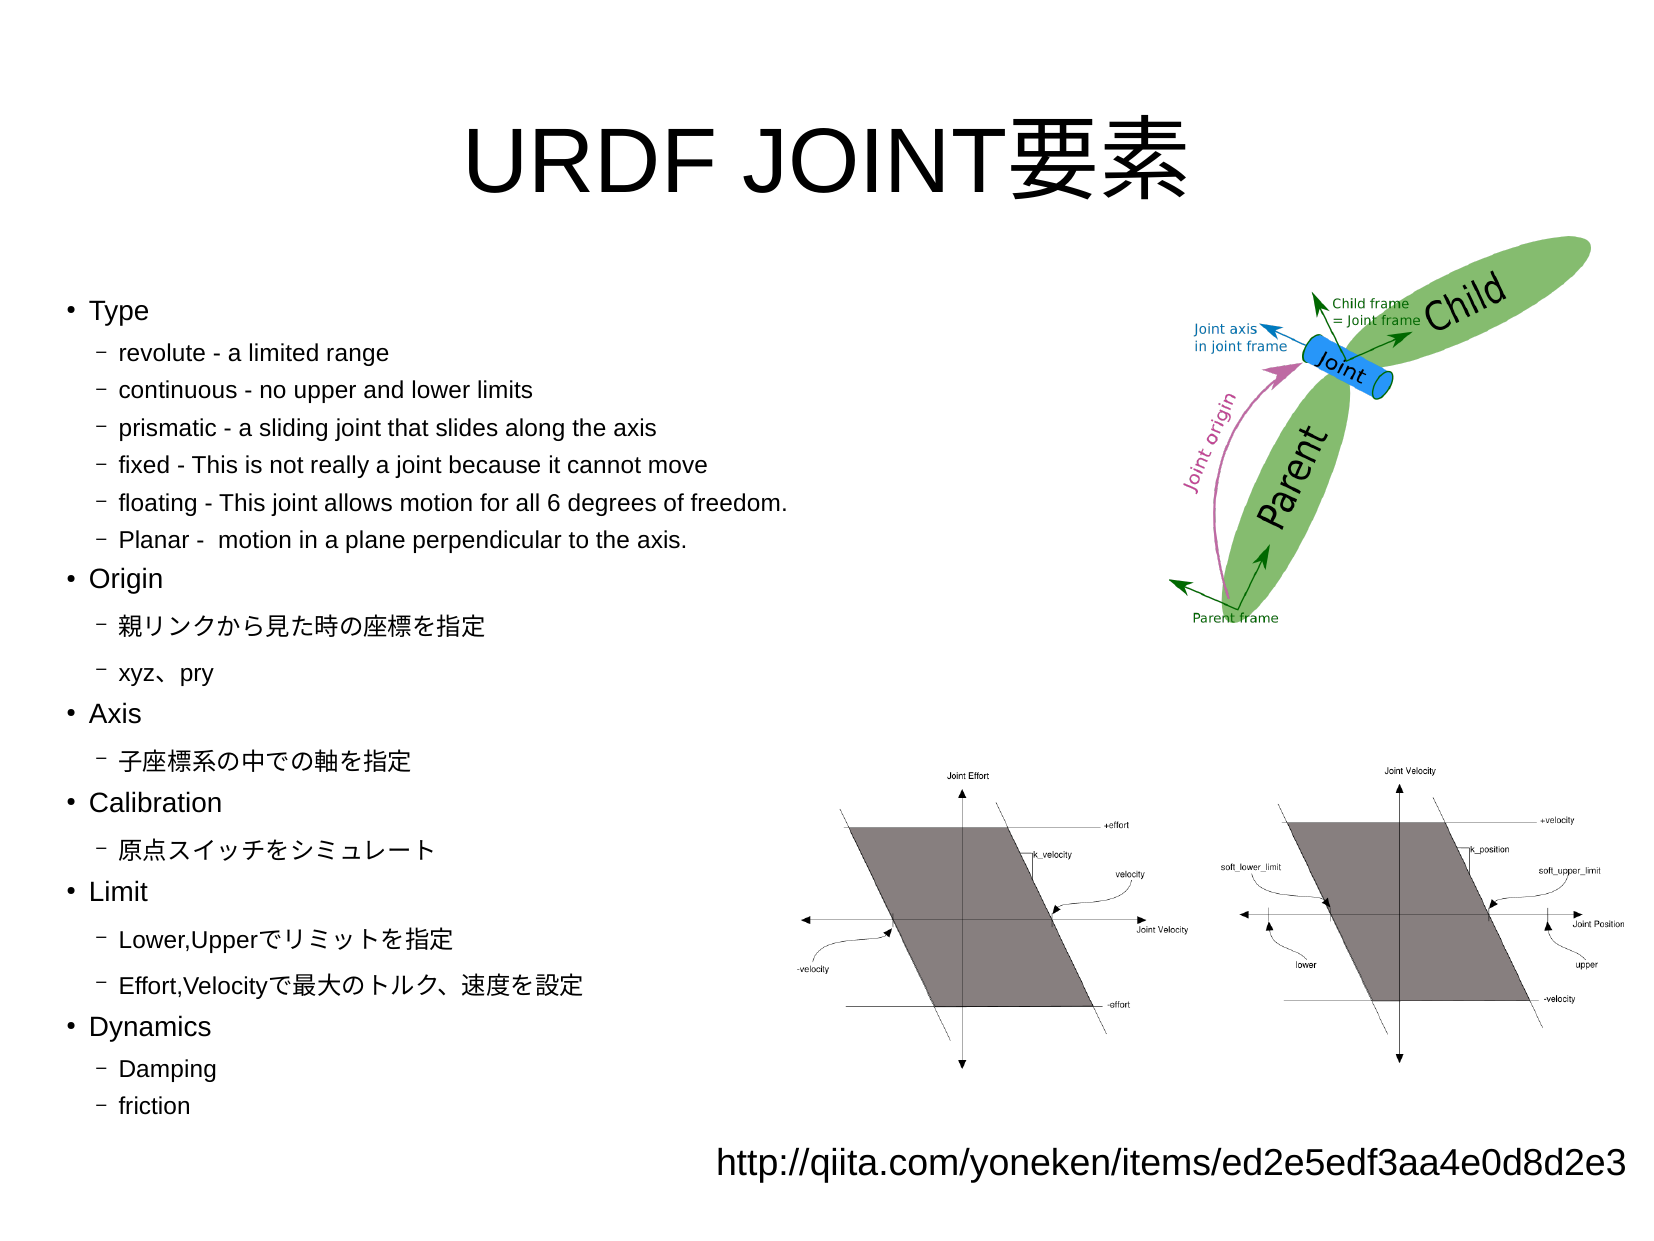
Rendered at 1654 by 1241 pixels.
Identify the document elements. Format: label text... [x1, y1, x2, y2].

picture [1169, 236, 1591, 623]
title URDF JOINT要素 [82, 49, 1571, 257]
text_box http://qiita.com/yoneken/items/ed2e5edf3aa4e0d8d2e3 [701, 1133, 1642, 1191]
picture [1221, 767, 1624, 1063]
list Type revolute - a limited range continuous - no upper and lower limits prismatic - a sliding joint that slides along the axis fixed - This is not really a joint because it cannot move floating - This joint allows motion for all 6 degrees of freedom. Planar - motion in a plane perpendicular to the axis. Origin 親リンクから見た時の座標を指定 xyz、pry Axis 子座標系の中での軸を指定 Calibration 原点スイッチをシミュレート Limit Lower,Upperでリミットを指定 Effort,Velocityで最大のトルク、速度を設定 Dynamics Damping friction [59, 295, 1548, 1134]
picture [797, 772, 1188, 1069]
